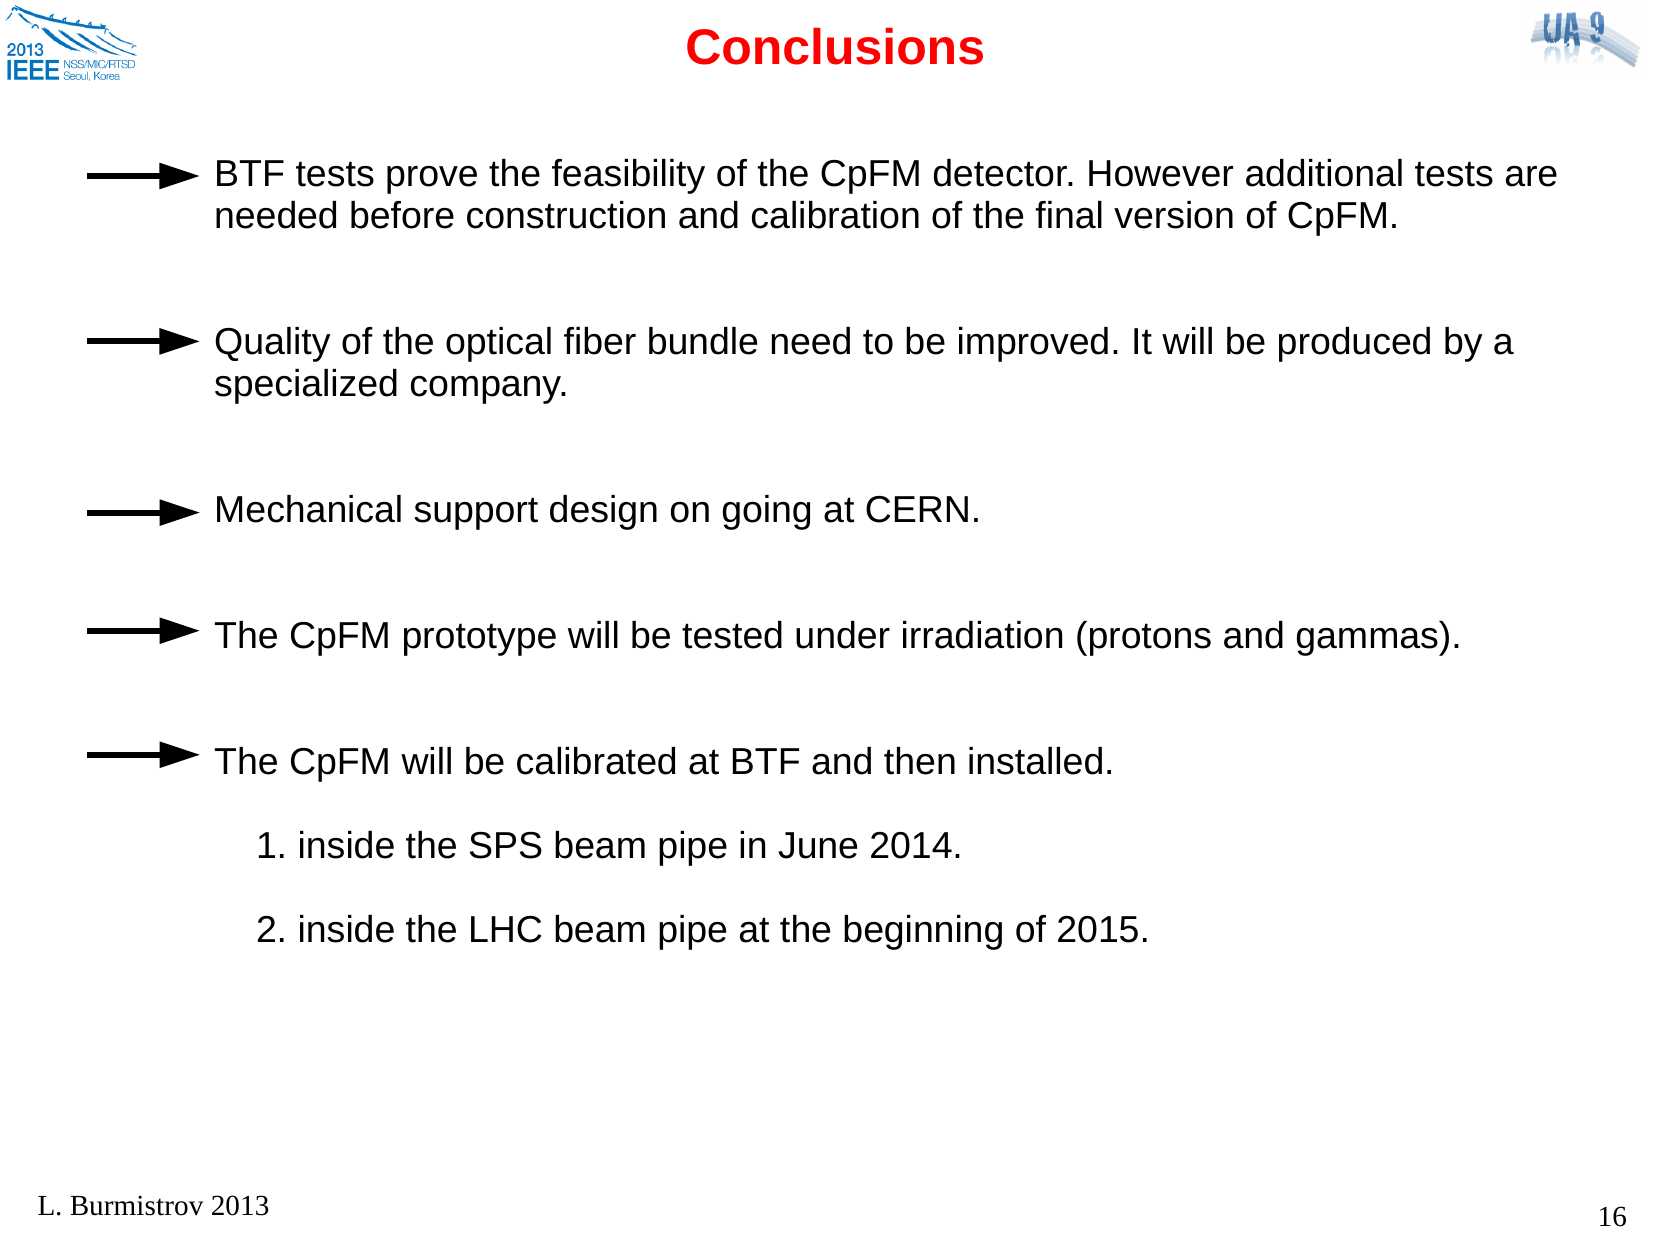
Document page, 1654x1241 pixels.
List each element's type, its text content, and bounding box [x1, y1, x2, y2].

text_box BTF tests prove the feasibility of the CpFM detector. However additional tests are needed before construction and calibration of the final version of CpFM. Quality of the optical fiber bundle need to be improved. It will be produced by a specialized company. Mechanical support design on going at CERN. The CpFM prototype will be tested under irradiation (protons and gammas). The CpFM will be calibrated at BTF and then installed. 1. inside the SPS beam pipe in June 2014. 2. inside the LHC beam pipe at the beginning of 2015. [199, 145, 1613, 958]
picture [5, 5, 137, 81]
picture [1525, 2, 1646, 79]
text_box Conclusions [592, 11, 1079, 83]
